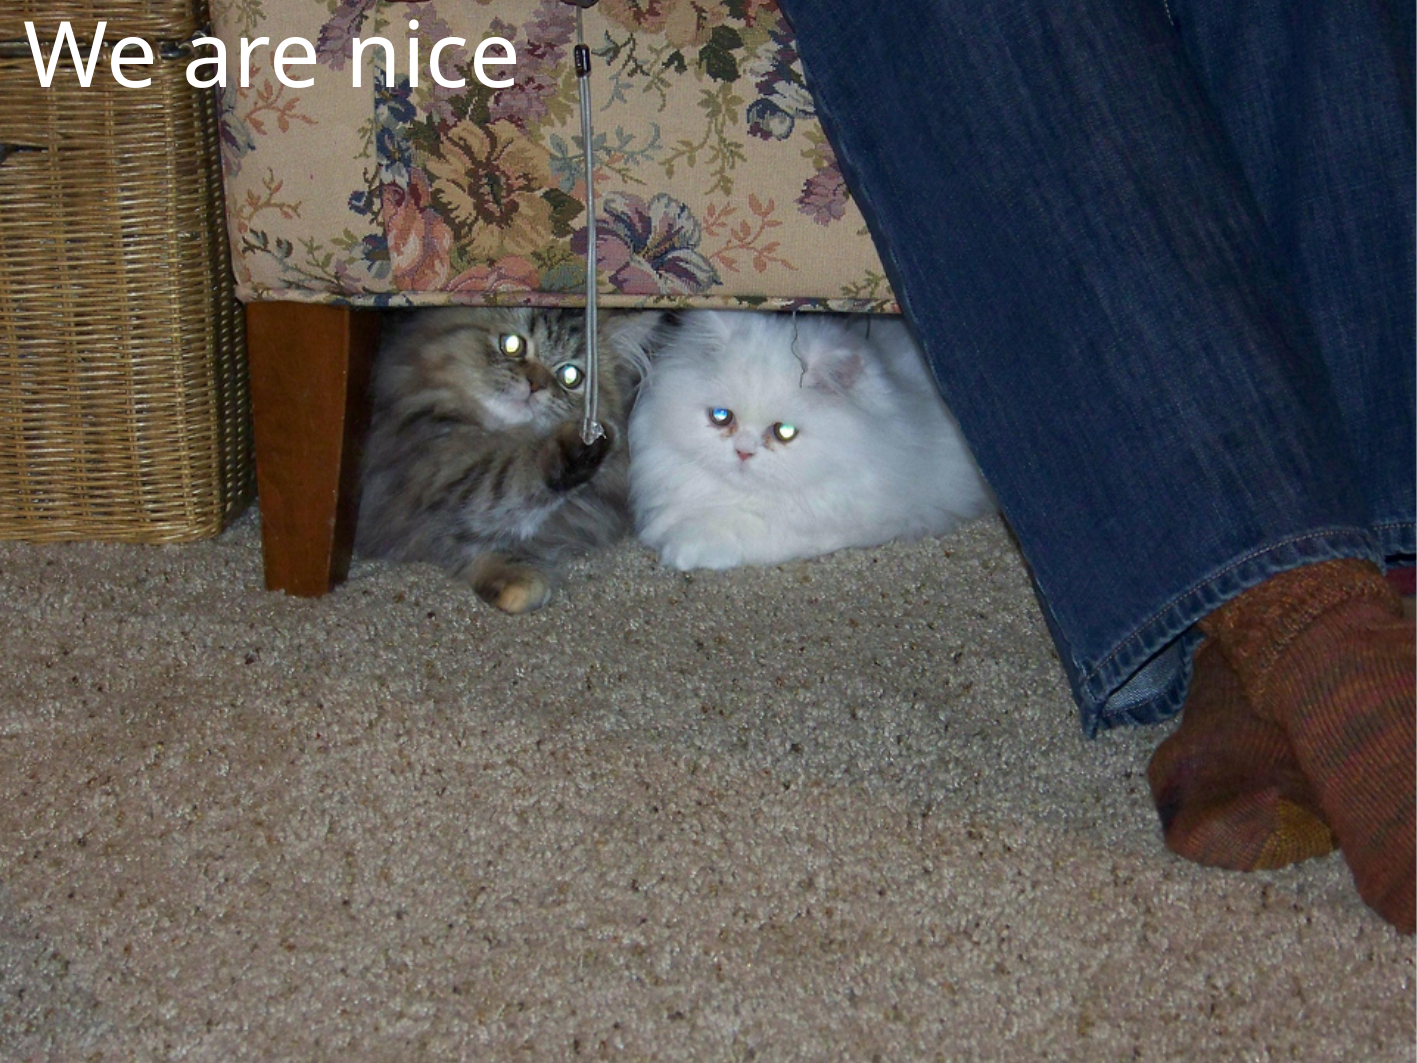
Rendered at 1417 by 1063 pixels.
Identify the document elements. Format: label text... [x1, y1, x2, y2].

picture [0, 0, 1417, 1063]
text_box We are nice [0, 0, 546, 117]
